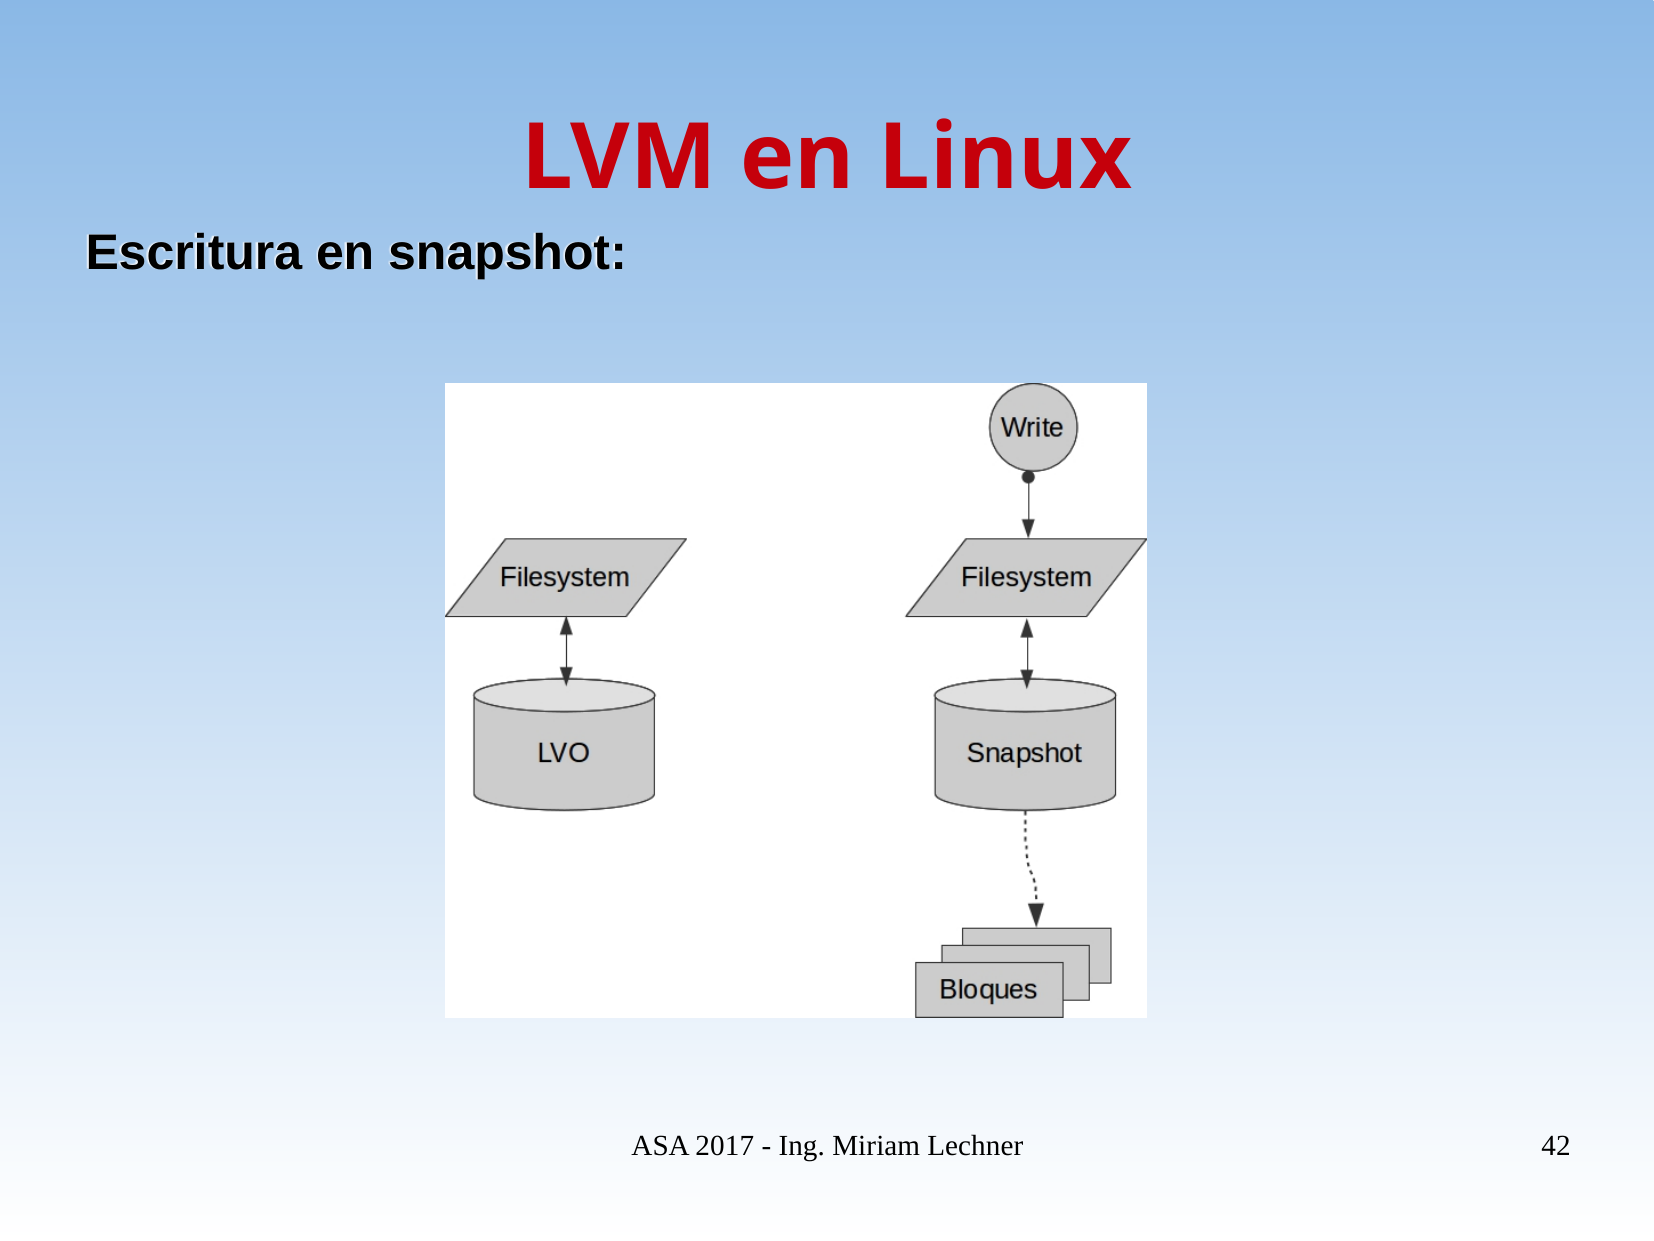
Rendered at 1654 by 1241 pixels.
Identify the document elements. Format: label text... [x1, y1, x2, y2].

picture [445, 383, 1147, 1018]
text_box Escritura en snapshot: [70, 216, 643, 390]
title LVM en Linux [82, 49, 1571, 257]
